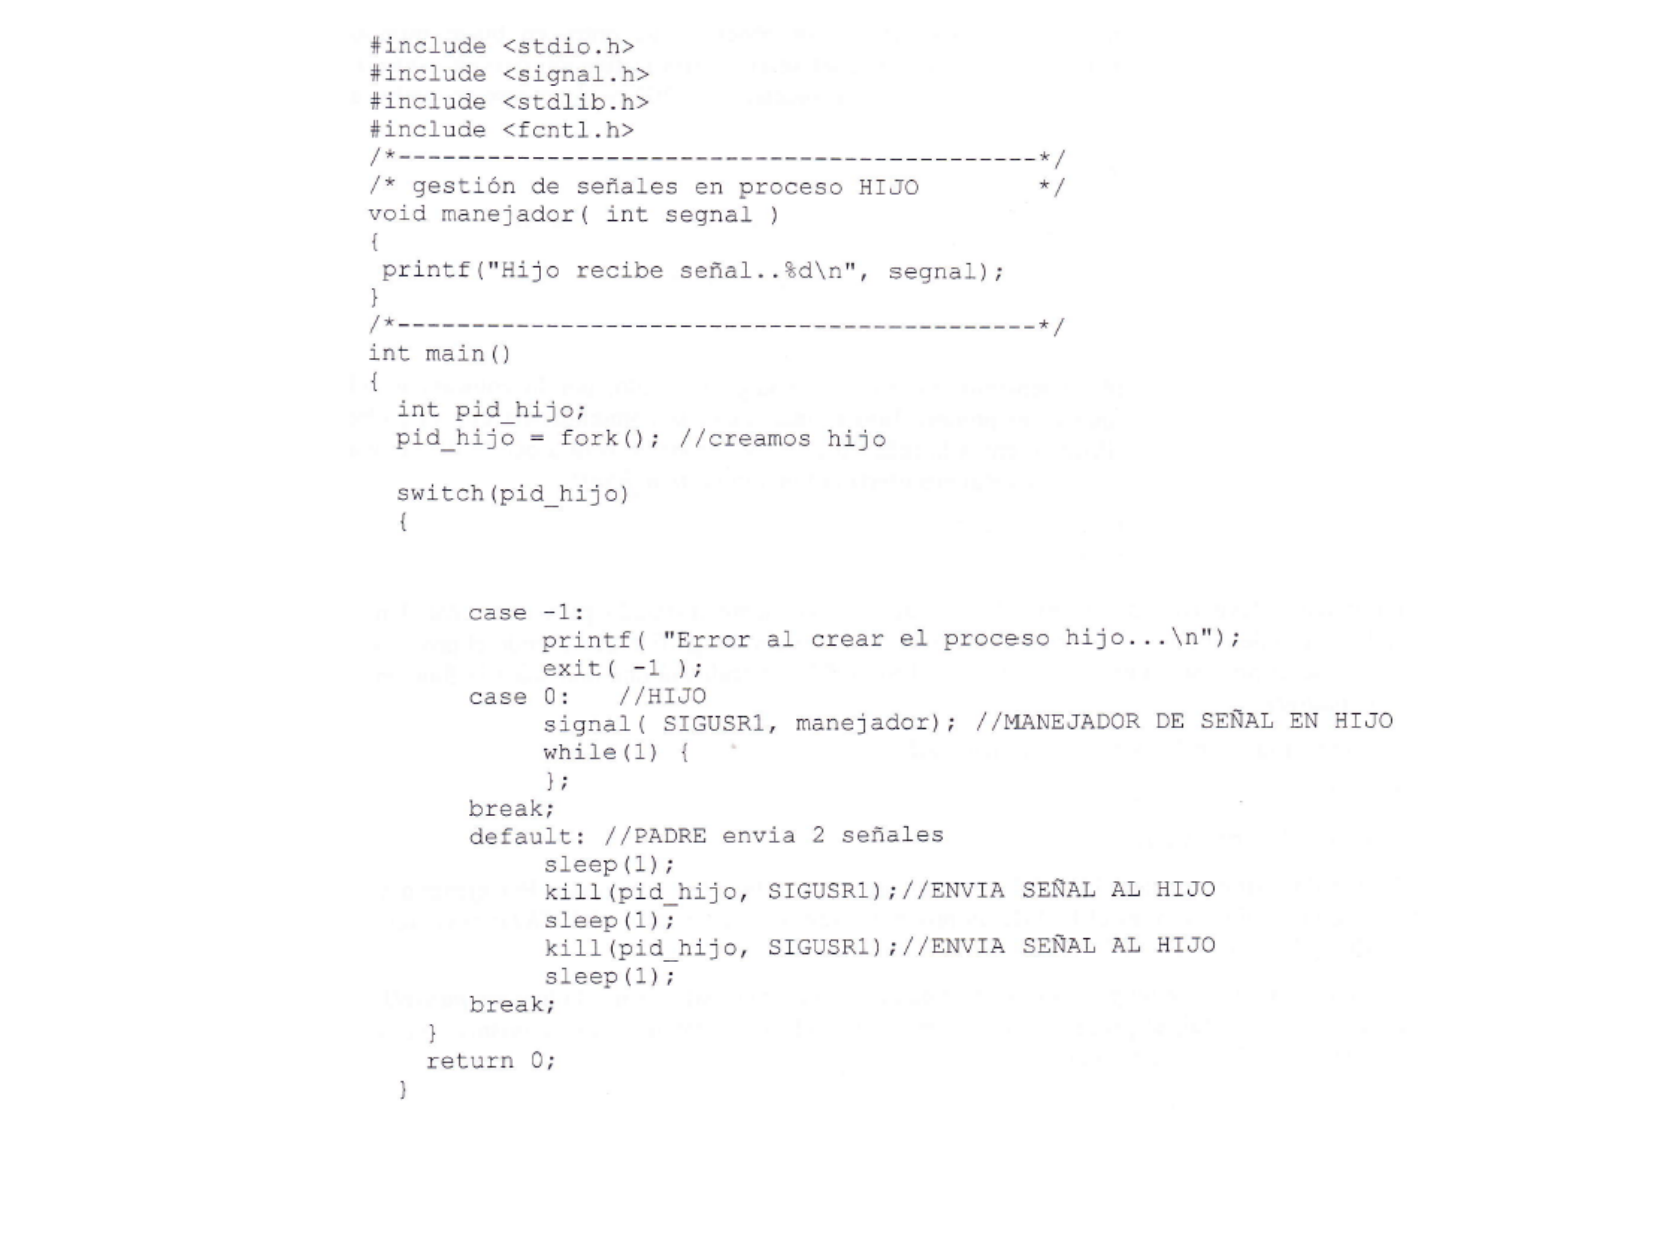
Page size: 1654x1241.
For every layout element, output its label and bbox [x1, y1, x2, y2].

picture [344, 25, 1123, 567]
picture [365, 588, 1418, 1111]
